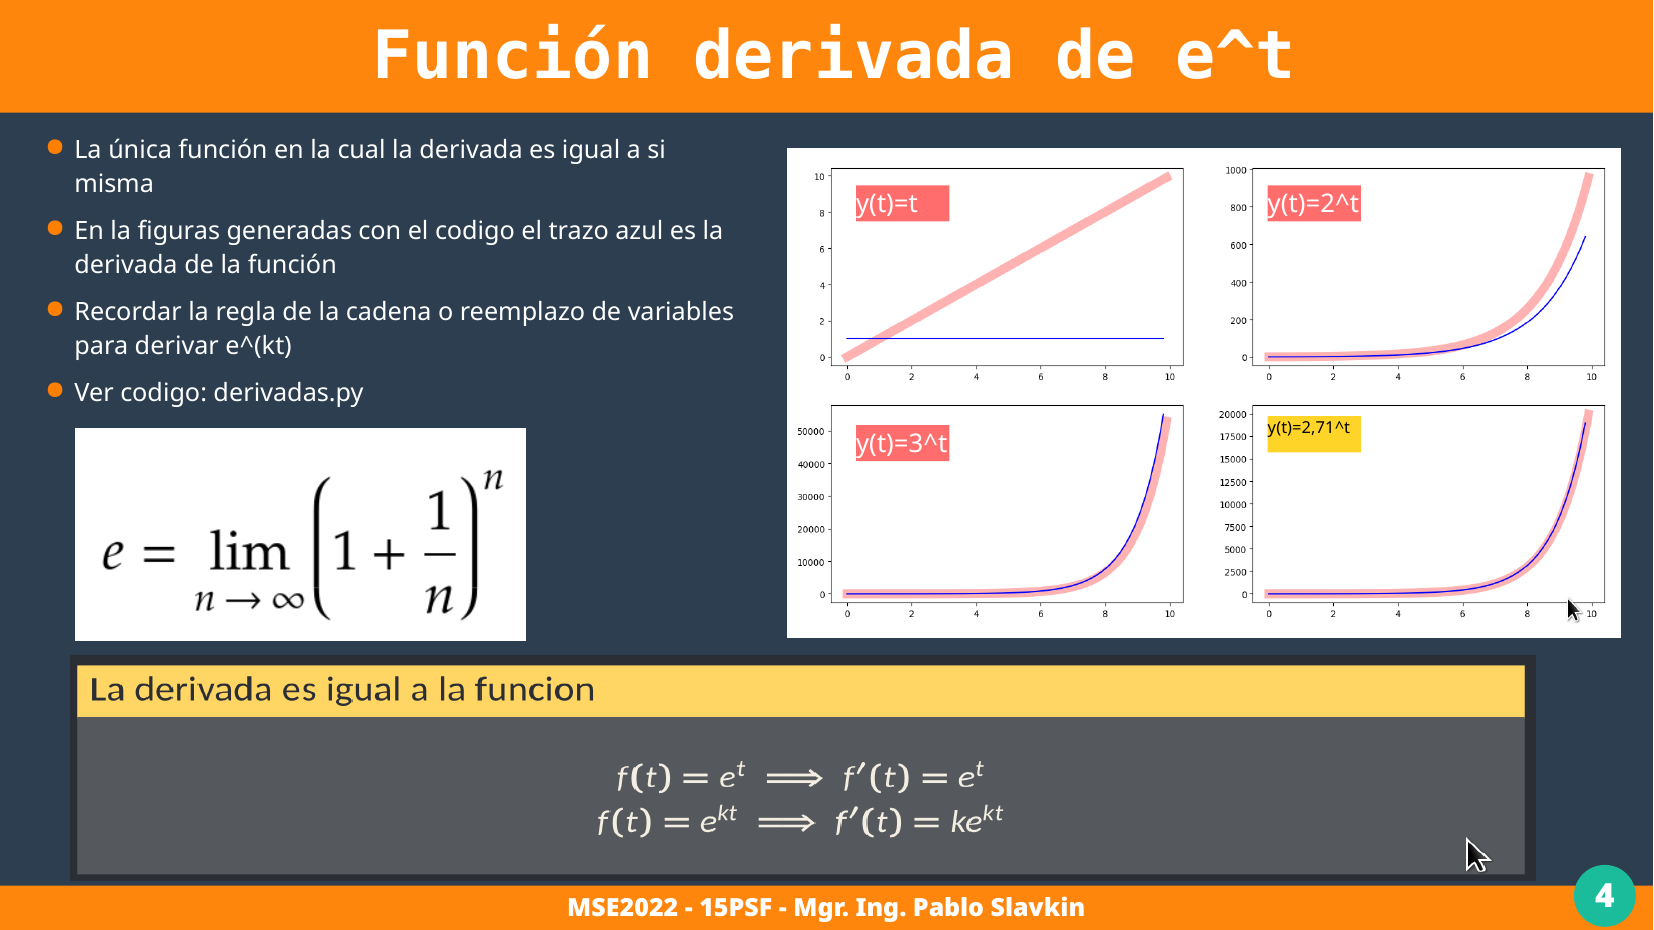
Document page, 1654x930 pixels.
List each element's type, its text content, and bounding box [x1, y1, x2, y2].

picture [70, 655, 1536, 881]
list y(t)=3^t [856, 425, 950, 462]
title Función derivada de e^t [371, 16, 1653, 113]
list y(t)=2^t [1267, 185, 1361, 222]
list y(t)=t [856, 185, 950, 222]
picture [75, 428, 526, 641]
picture [787, 148, 1621, 638]
list y(t)=2,71^t [1267, 416, 1361, 453]
list La única función en la cual la derivada es igual a si misma En la figuras generadas con el codigo el trazo azul es la derivada de la función Recordar la regla de la cadena o reemplazo de variables para derivar e^(kt) Ver codigo: derivadas.py [35, 131, 751, 413]
